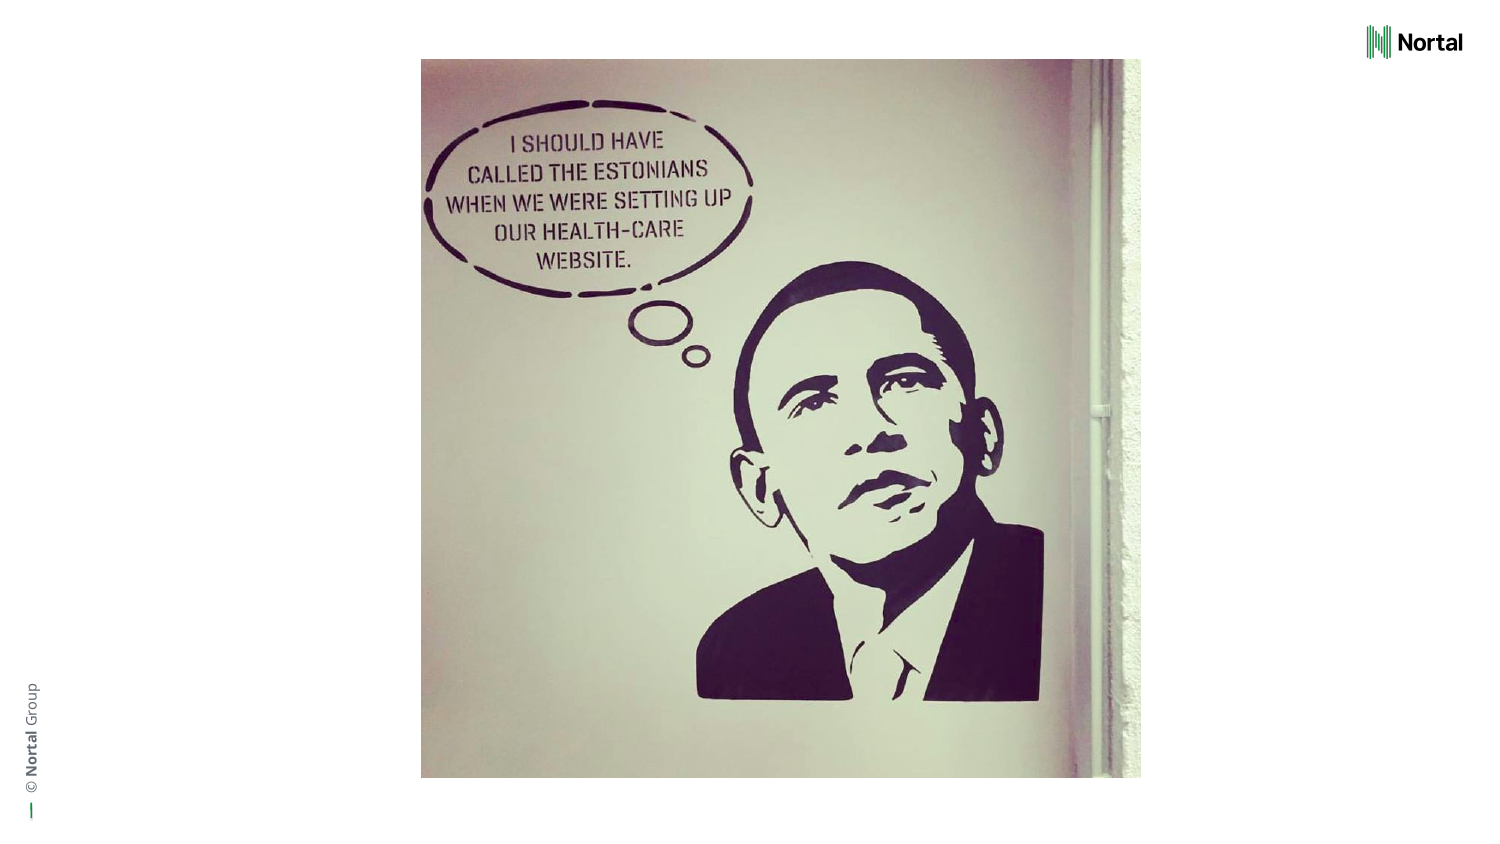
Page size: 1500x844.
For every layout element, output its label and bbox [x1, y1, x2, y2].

picture [421, 59, 1141, 779]
